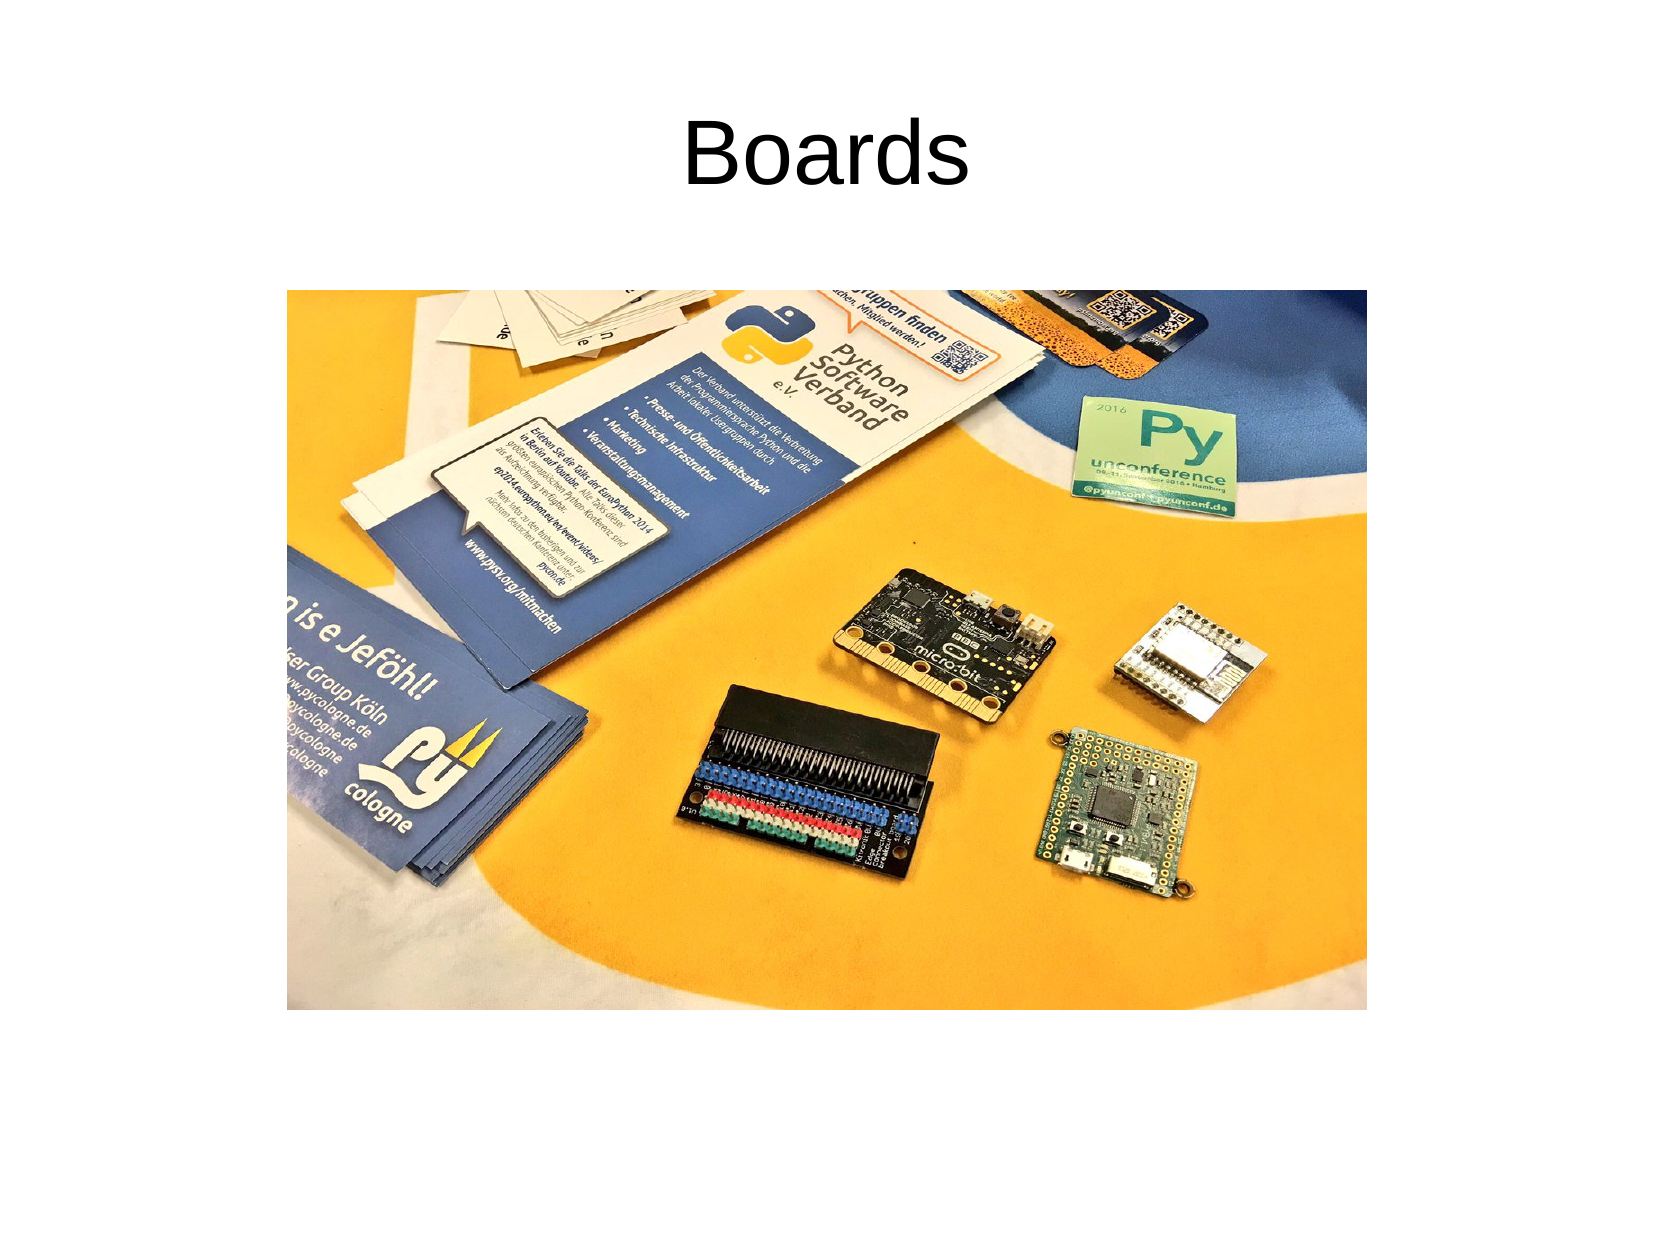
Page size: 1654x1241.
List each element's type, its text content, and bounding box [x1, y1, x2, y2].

title Boards [82, 49, 1571, 257]
picture [287, 290, 1367, 1010]
